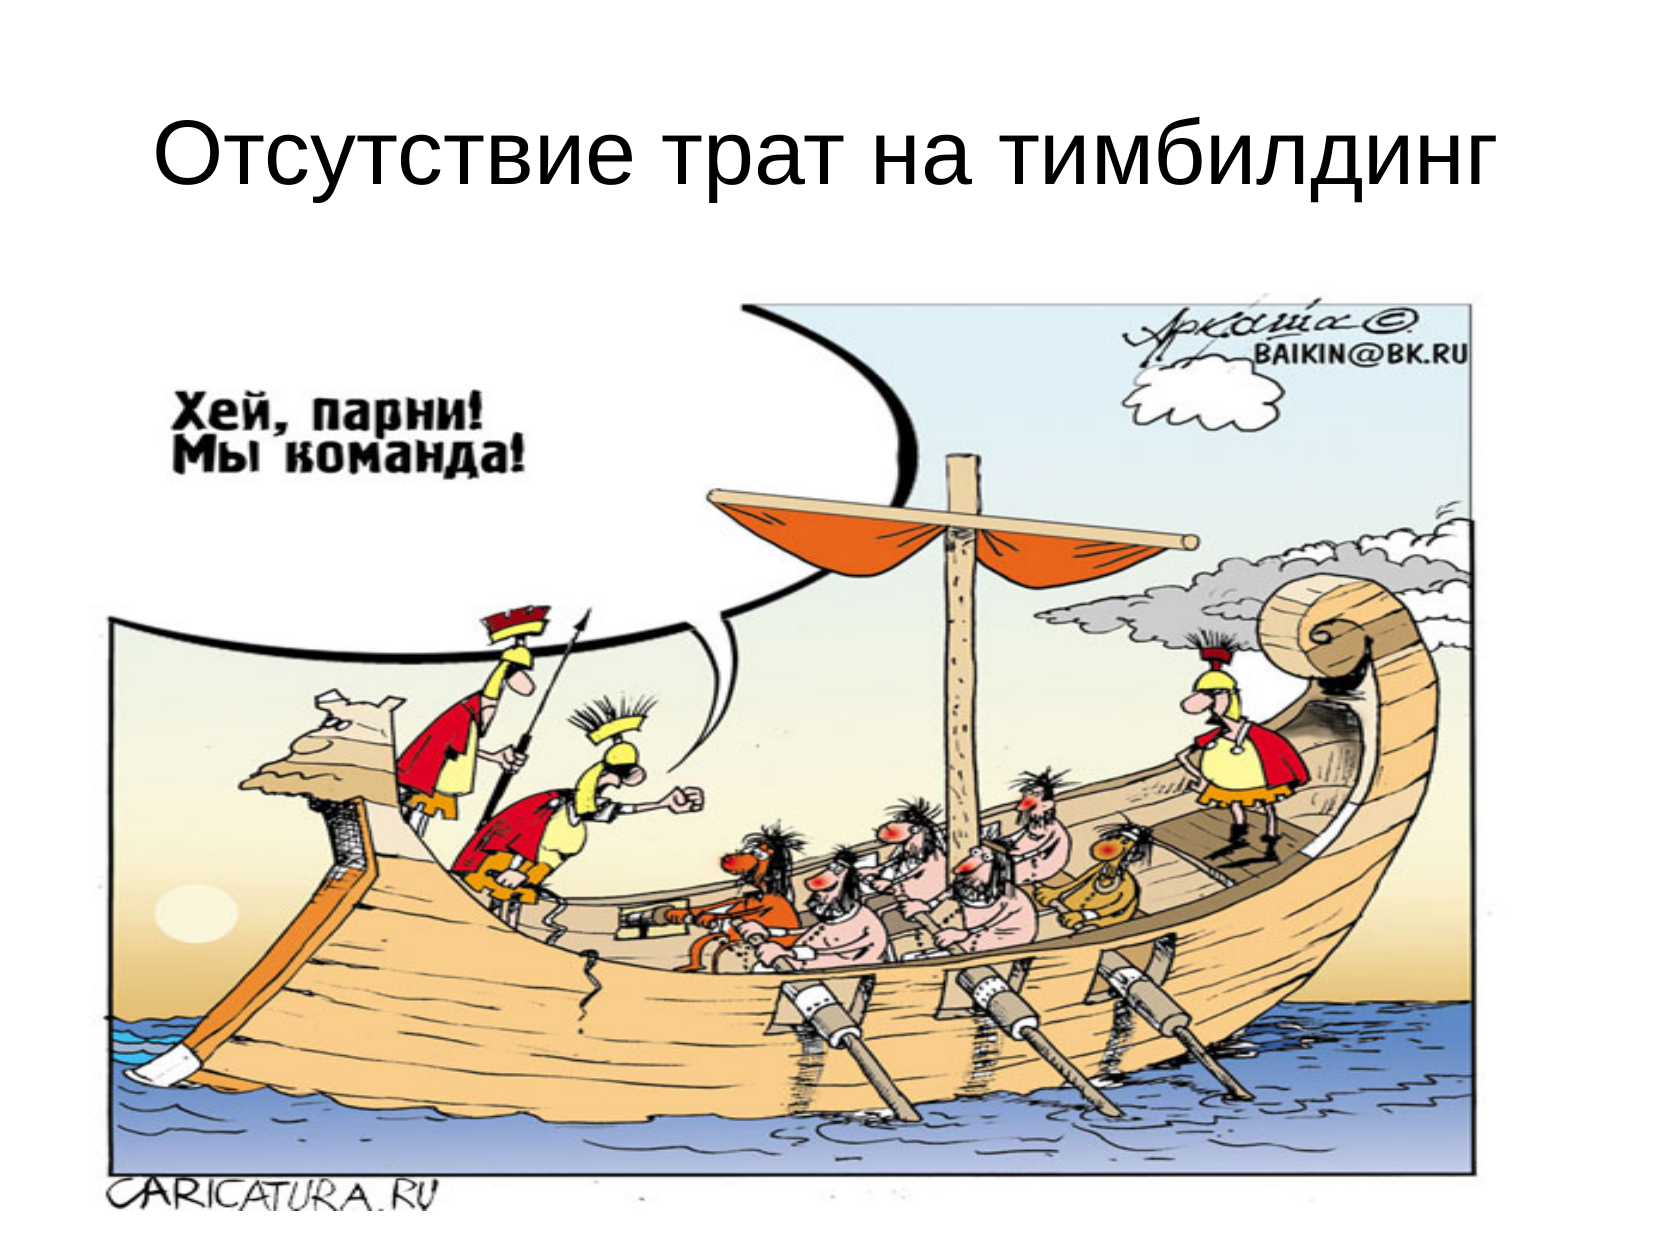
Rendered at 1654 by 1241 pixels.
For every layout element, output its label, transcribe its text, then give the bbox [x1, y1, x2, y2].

picture [71, 280, 1506, 1211]
title Отсутствие трат на тимбилдинг [82, 56, 1571, 250]
